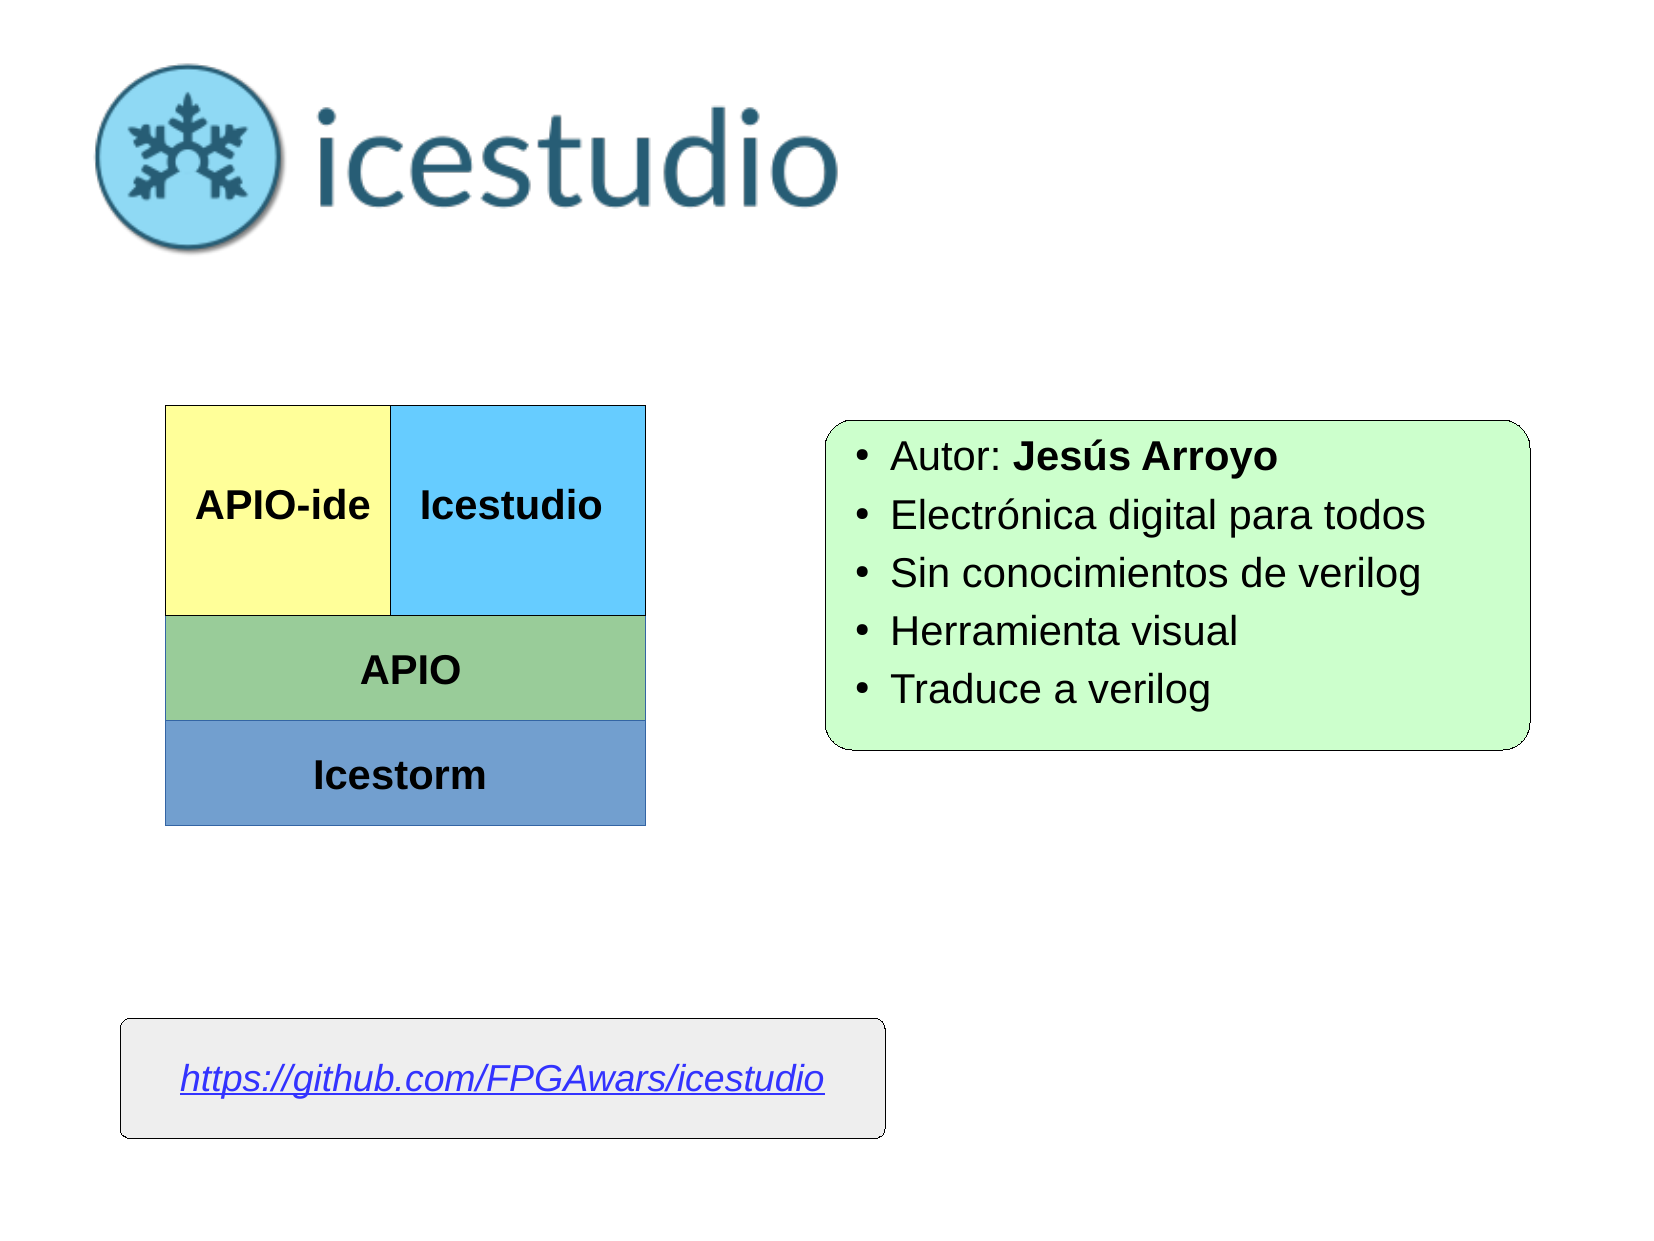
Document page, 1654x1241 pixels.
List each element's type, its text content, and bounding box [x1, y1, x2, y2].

text_box Icestudio [405, 474, 631, 541]
text_box Icestorm [298, 744, 511, 811]
text_box [165, 405, 646, 826]
text_box https://github.com/FPGAwars/icestudio [120, 1018, 886, 1139]
picture [75, 45, 857, 271]
text_box APIO [345, 639, 482, 706]
text_box Autor: Jesús Arroyo Electrónica digital para todos Sin conocimientos de verilog Herramienta visual Traduce a verilog [840, 425, 1501, 837]
text_box [825, 420, 1531, 751]
text_box APIO-ide [180, 474, 390, 541]
